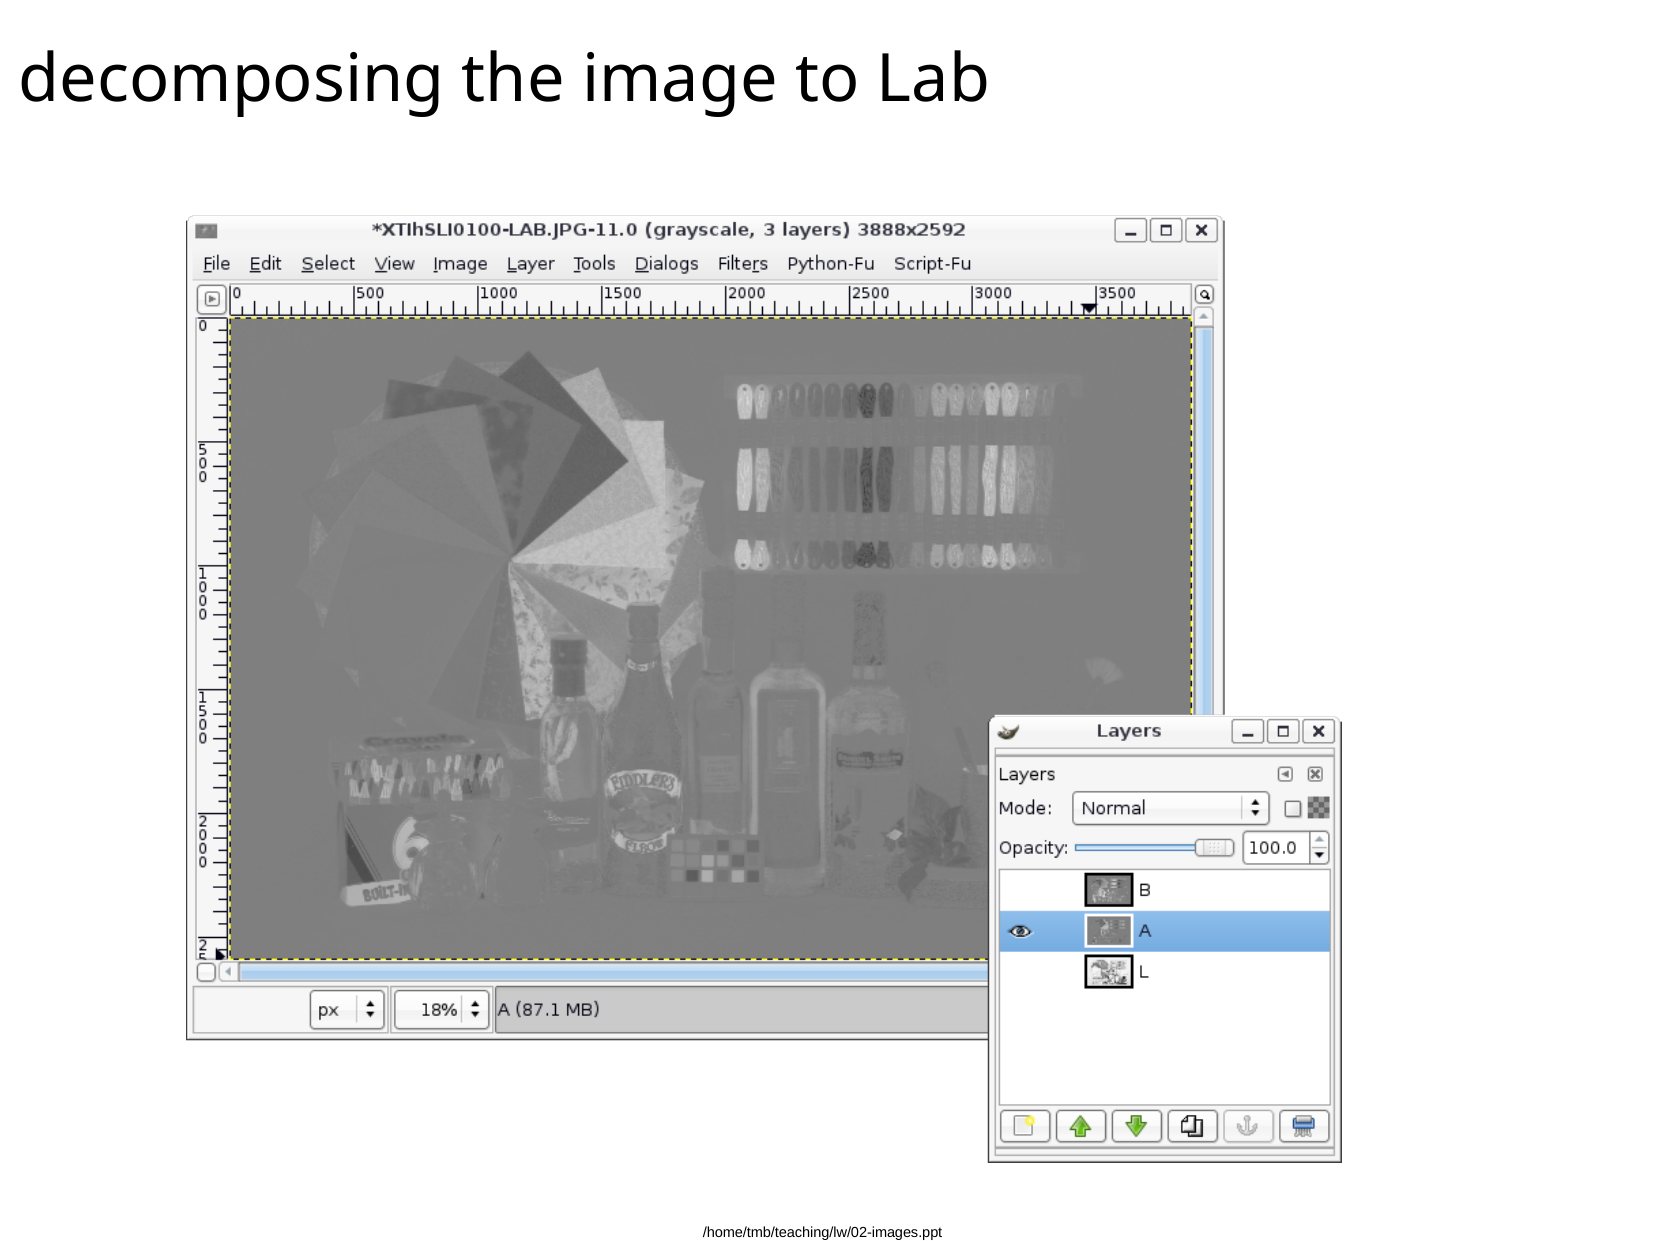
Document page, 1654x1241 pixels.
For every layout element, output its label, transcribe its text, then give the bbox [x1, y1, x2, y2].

picture [186, 214, 1342, 1163]
title decomposing the image to Lab [18, 0, 1654, 151]
